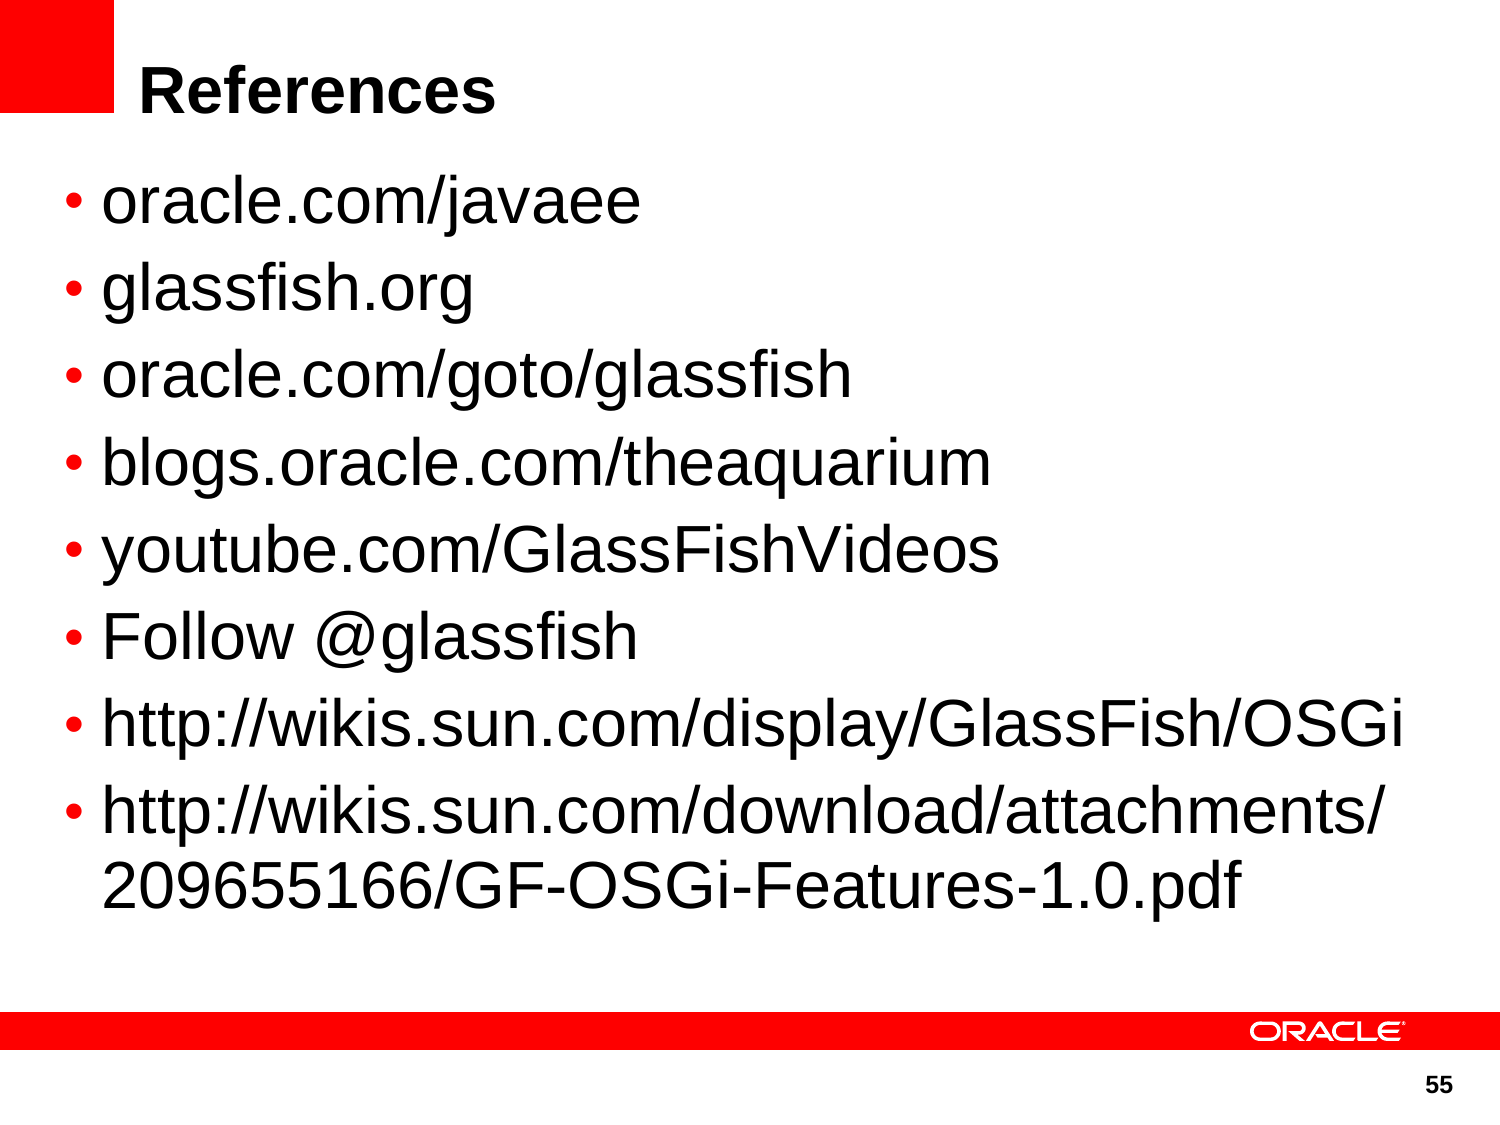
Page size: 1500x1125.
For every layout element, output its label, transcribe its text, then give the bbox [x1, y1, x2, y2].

title References [124, 30, 1487, 150]
picture [0, 0, 114, 113]
list oracle.com/javaee glassfish.org oracle.com/goto/glassfish blogs.oracle.com/theaquarium youtube.com/GlassFishVideos Follow @glassfish http://wikis.sun.com/display/GlassFish/OSGi http://wikis.sun.com/download/attachments/209655166/GF-OSGi-Features-1.0.pdf [64, 162, 1484, 959]
picture [0, 1012, 1500, 1050]
